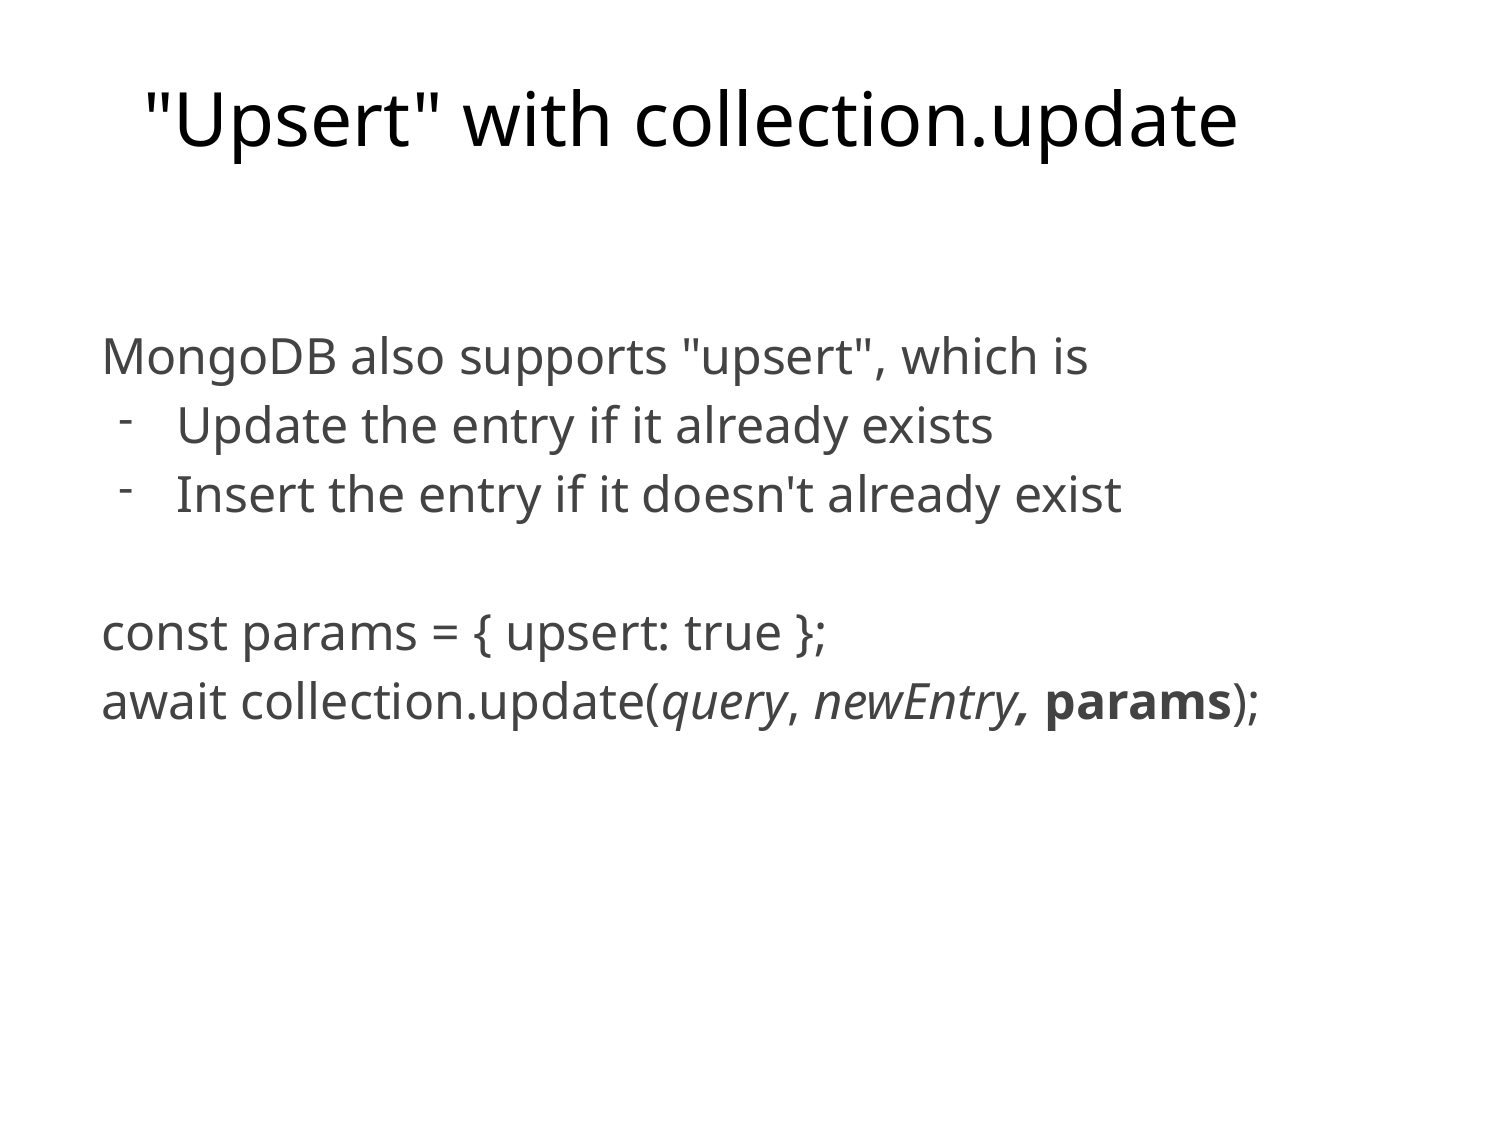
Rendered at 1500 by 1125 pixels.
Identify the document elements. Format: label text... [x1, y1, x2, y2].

list MongoDB also supports "upsert", which is Update the entry if it already exists Insert the entry if it doesn't already exist const params = { upsert: true }; await collection.update(query, newEntry, params); [86, 300, 1477, 890]
title "Upsert" with collection.update [128, 56, 1372, 183]
